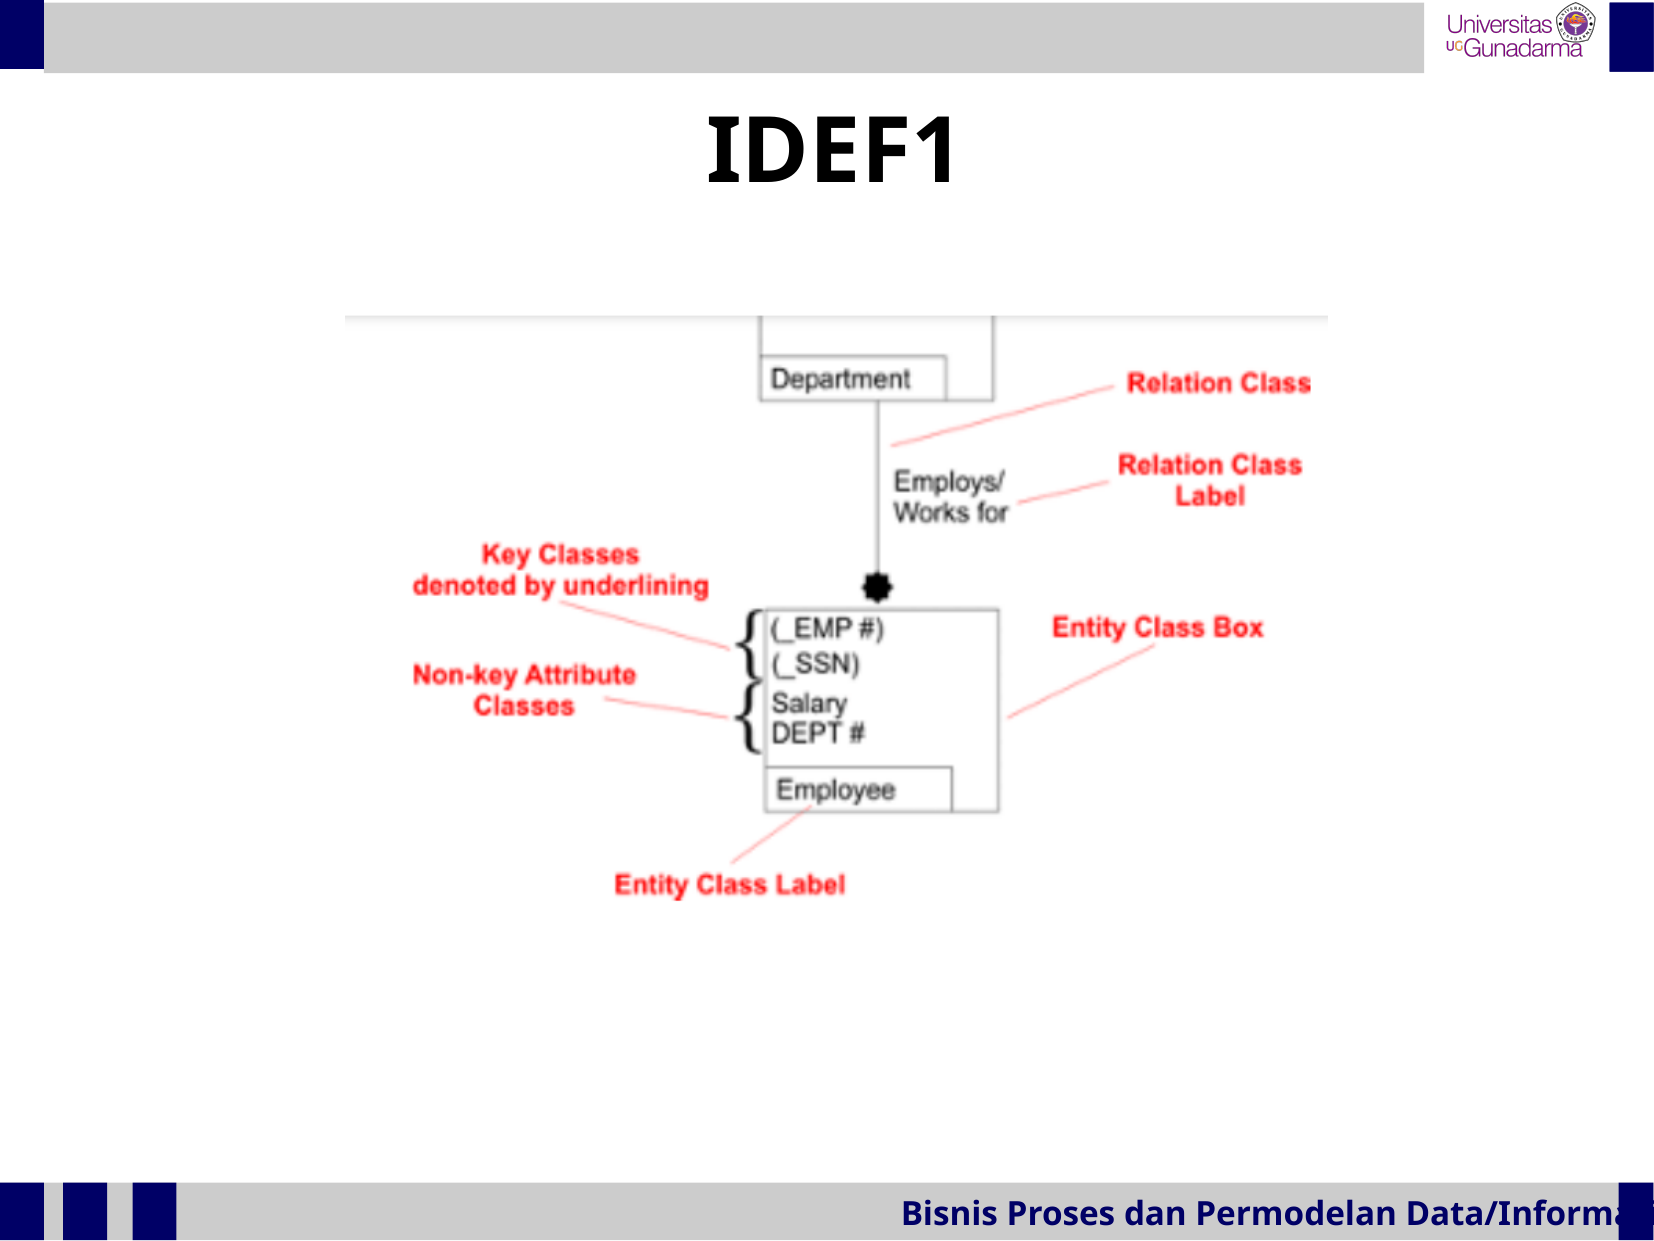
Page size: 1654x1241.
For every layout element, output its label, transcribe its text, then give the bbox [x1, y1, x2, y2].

picture [1437, 2, 1610, 62]
title IDEF1 [78, 84, 1592, 211]
picture [345, 305, 1328, 949]
